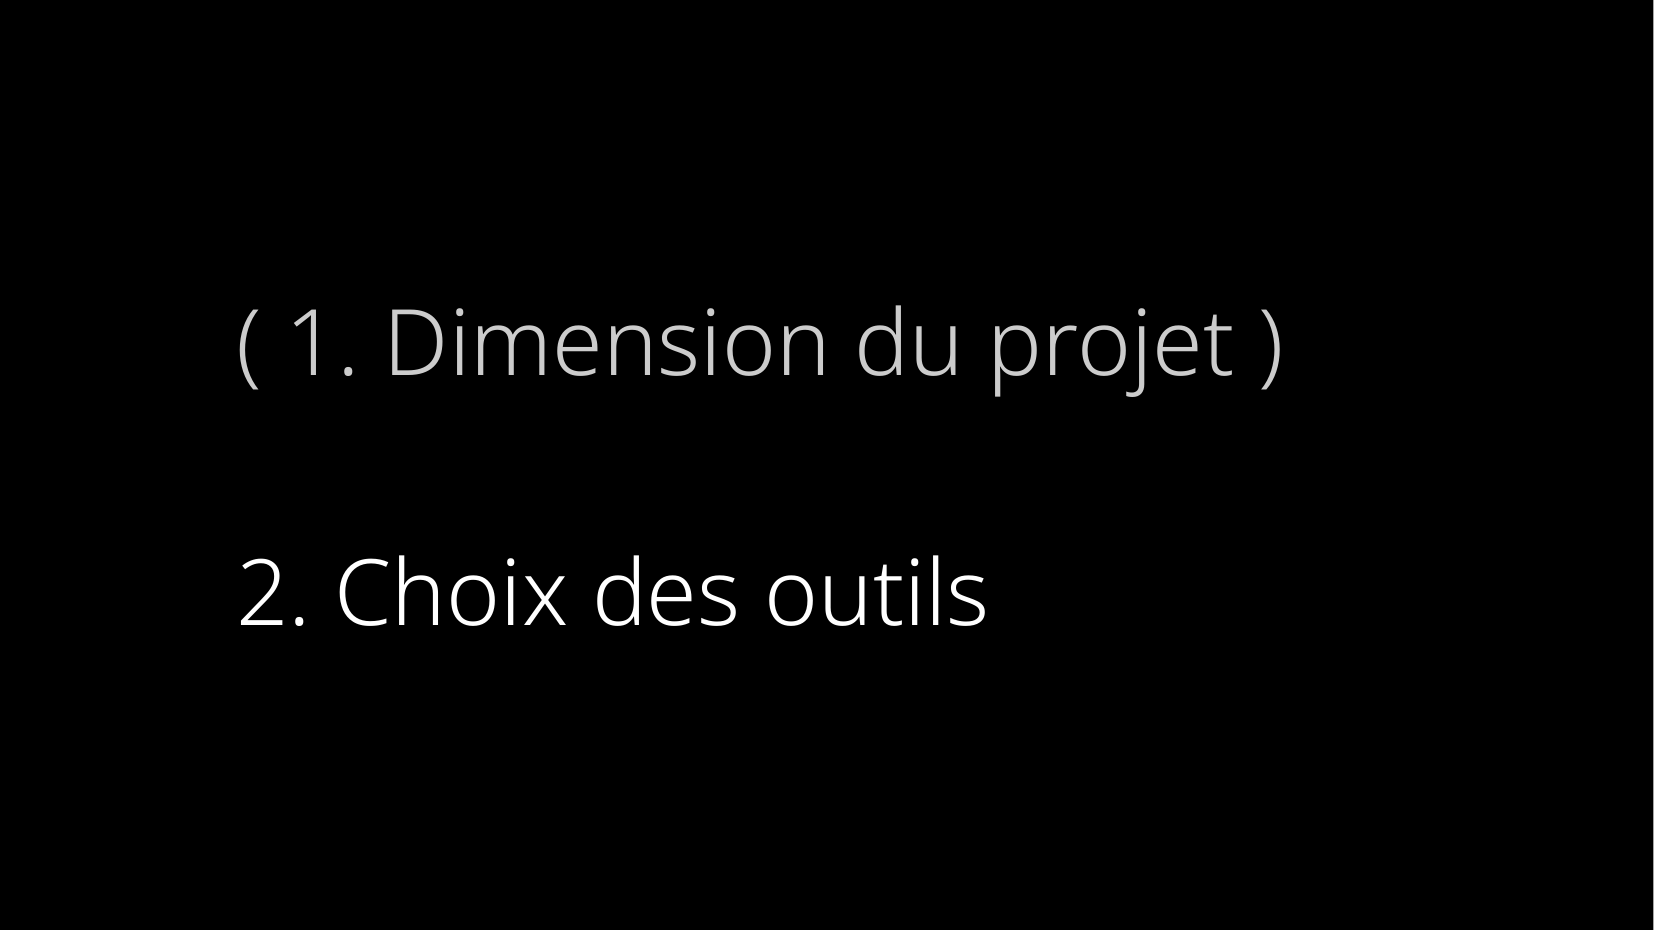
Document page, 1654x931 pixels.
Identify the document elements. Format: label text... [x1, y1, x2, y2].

text_box ( 1. Dimension du projet ) 2. Choix des outils [236, 300, 1418, 631]
